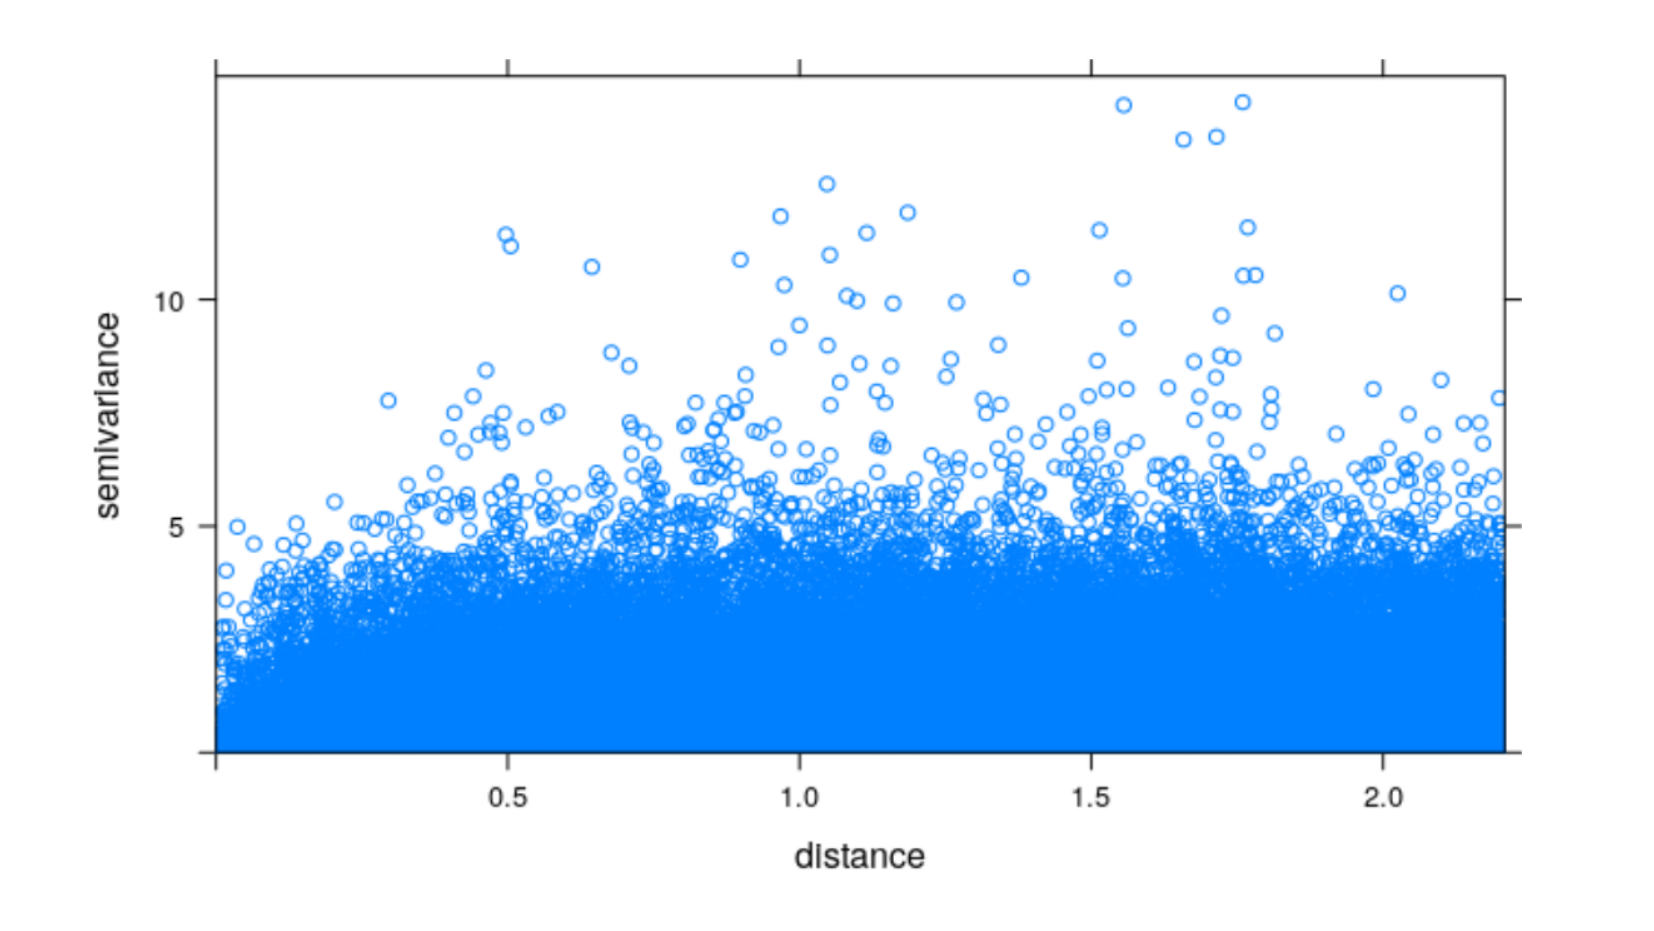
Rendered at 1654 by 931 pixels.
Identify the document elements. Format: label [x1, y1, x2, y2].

picture [72, 59, 1522, 892]
